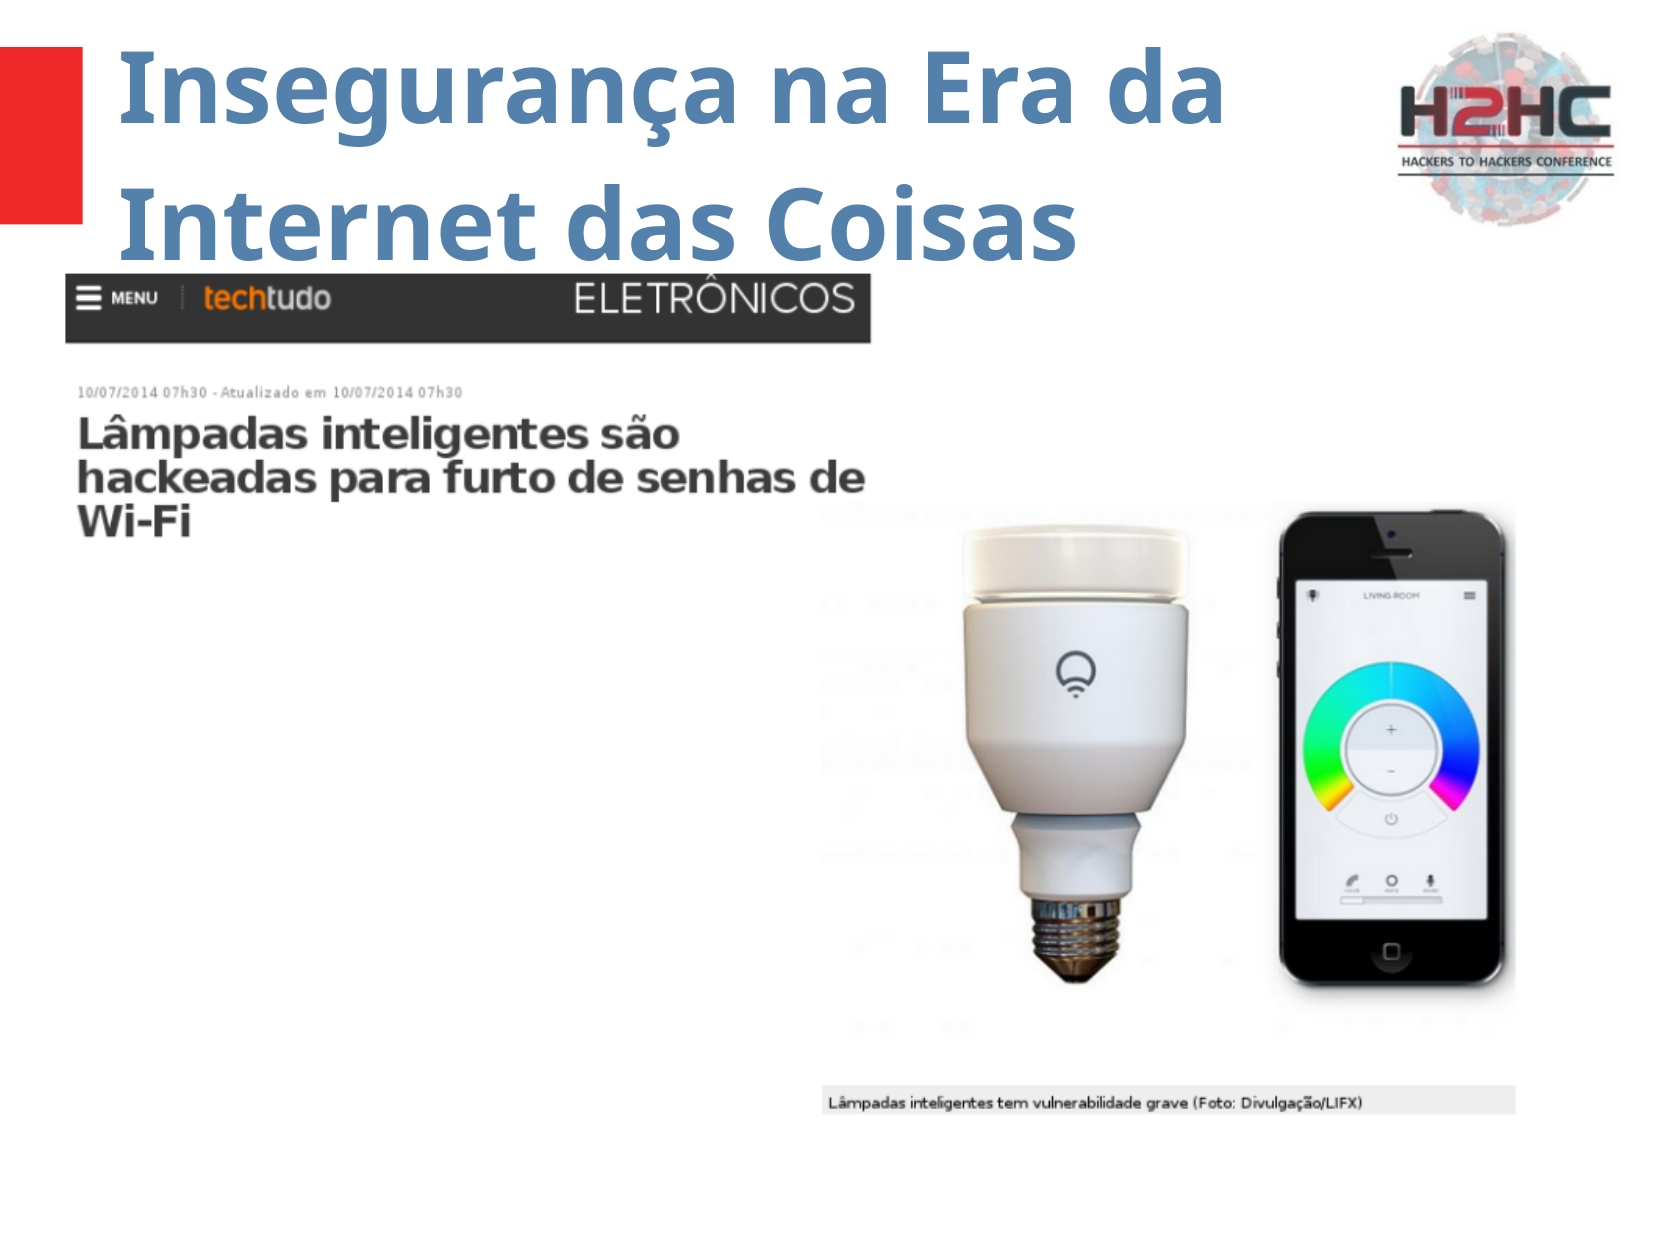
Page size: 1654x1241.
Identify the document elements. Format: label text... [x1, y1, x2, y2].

title Insegurança na Era da Internet das Coisas [118, 36, 1571, 263]
picture [50, 263, 1607, 1170]
picture [1299, 11, 1654, 248]
